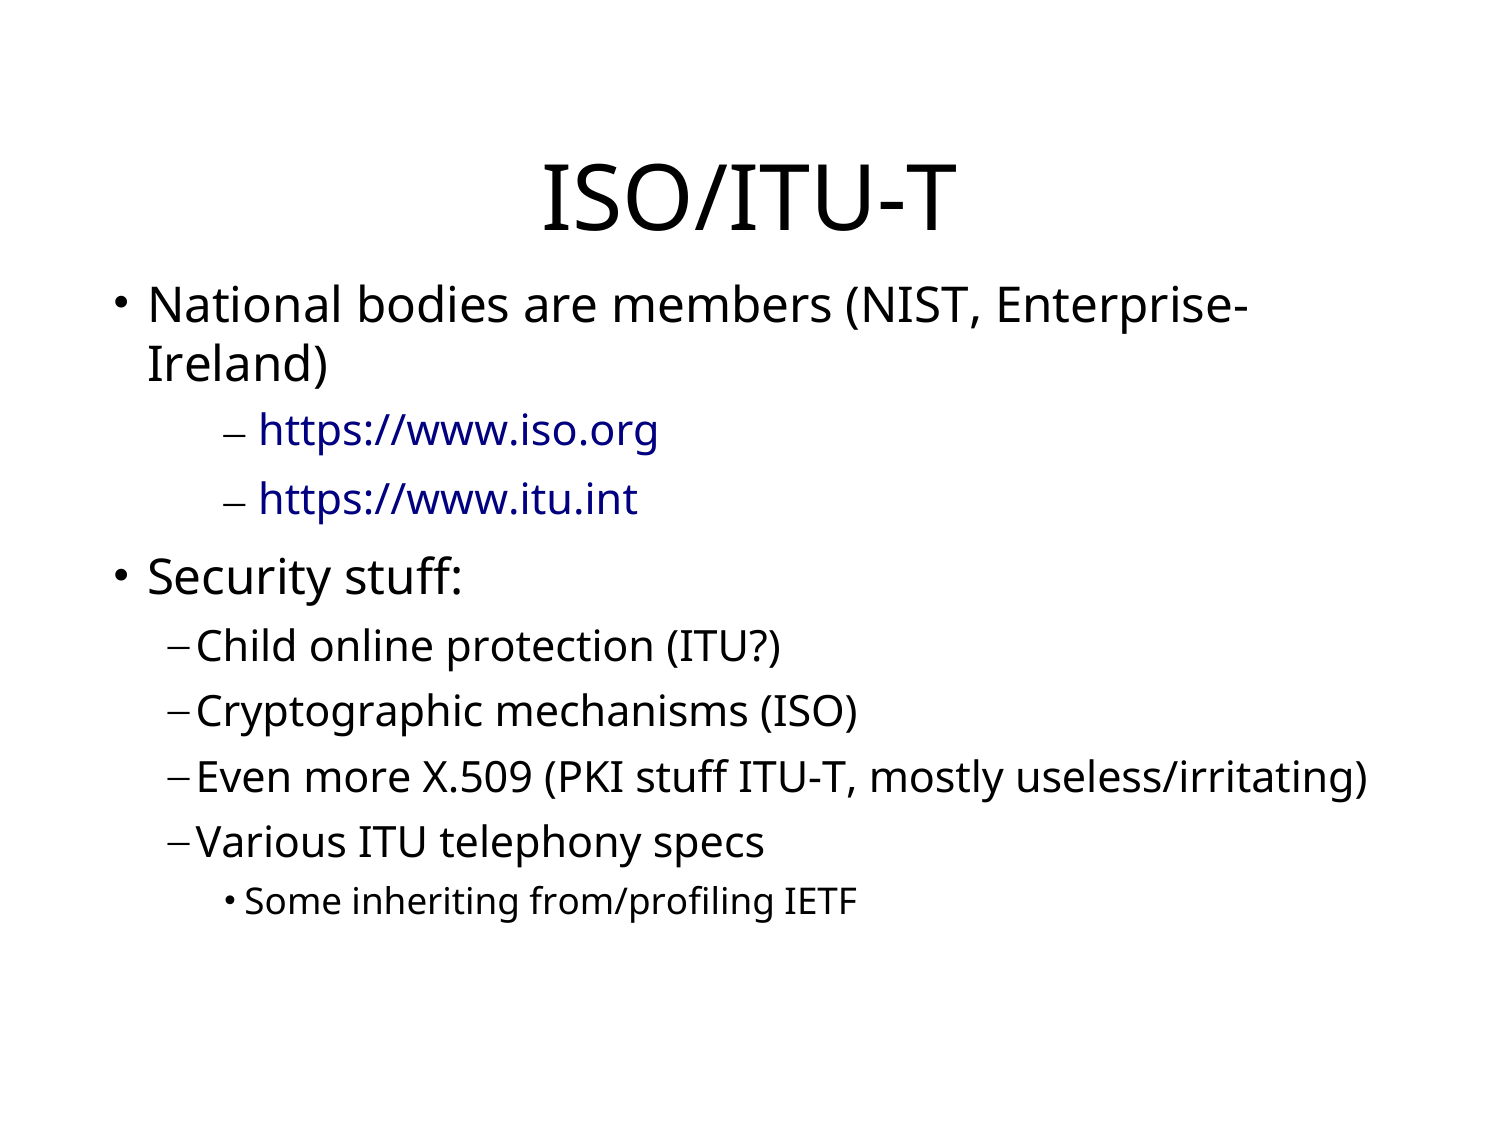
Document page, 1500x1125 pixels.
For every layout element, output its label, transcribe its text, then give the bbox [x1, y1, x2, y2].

list National bodies are members (NIST, Enterprise-Ireland) https://www.iso.org https://www.itu.int Security stuff: Child online protection (ITU?) Cryptographic mechanisms (ISO) Even more X.509 (PKI stuff ITU-T, mostly useless/irritating) Various ITU telephony specs Some inheriting from/profiling IETF [112, 272, 1388, 981]
title ISO/ITU-T [112, 99, 1388, 272]
